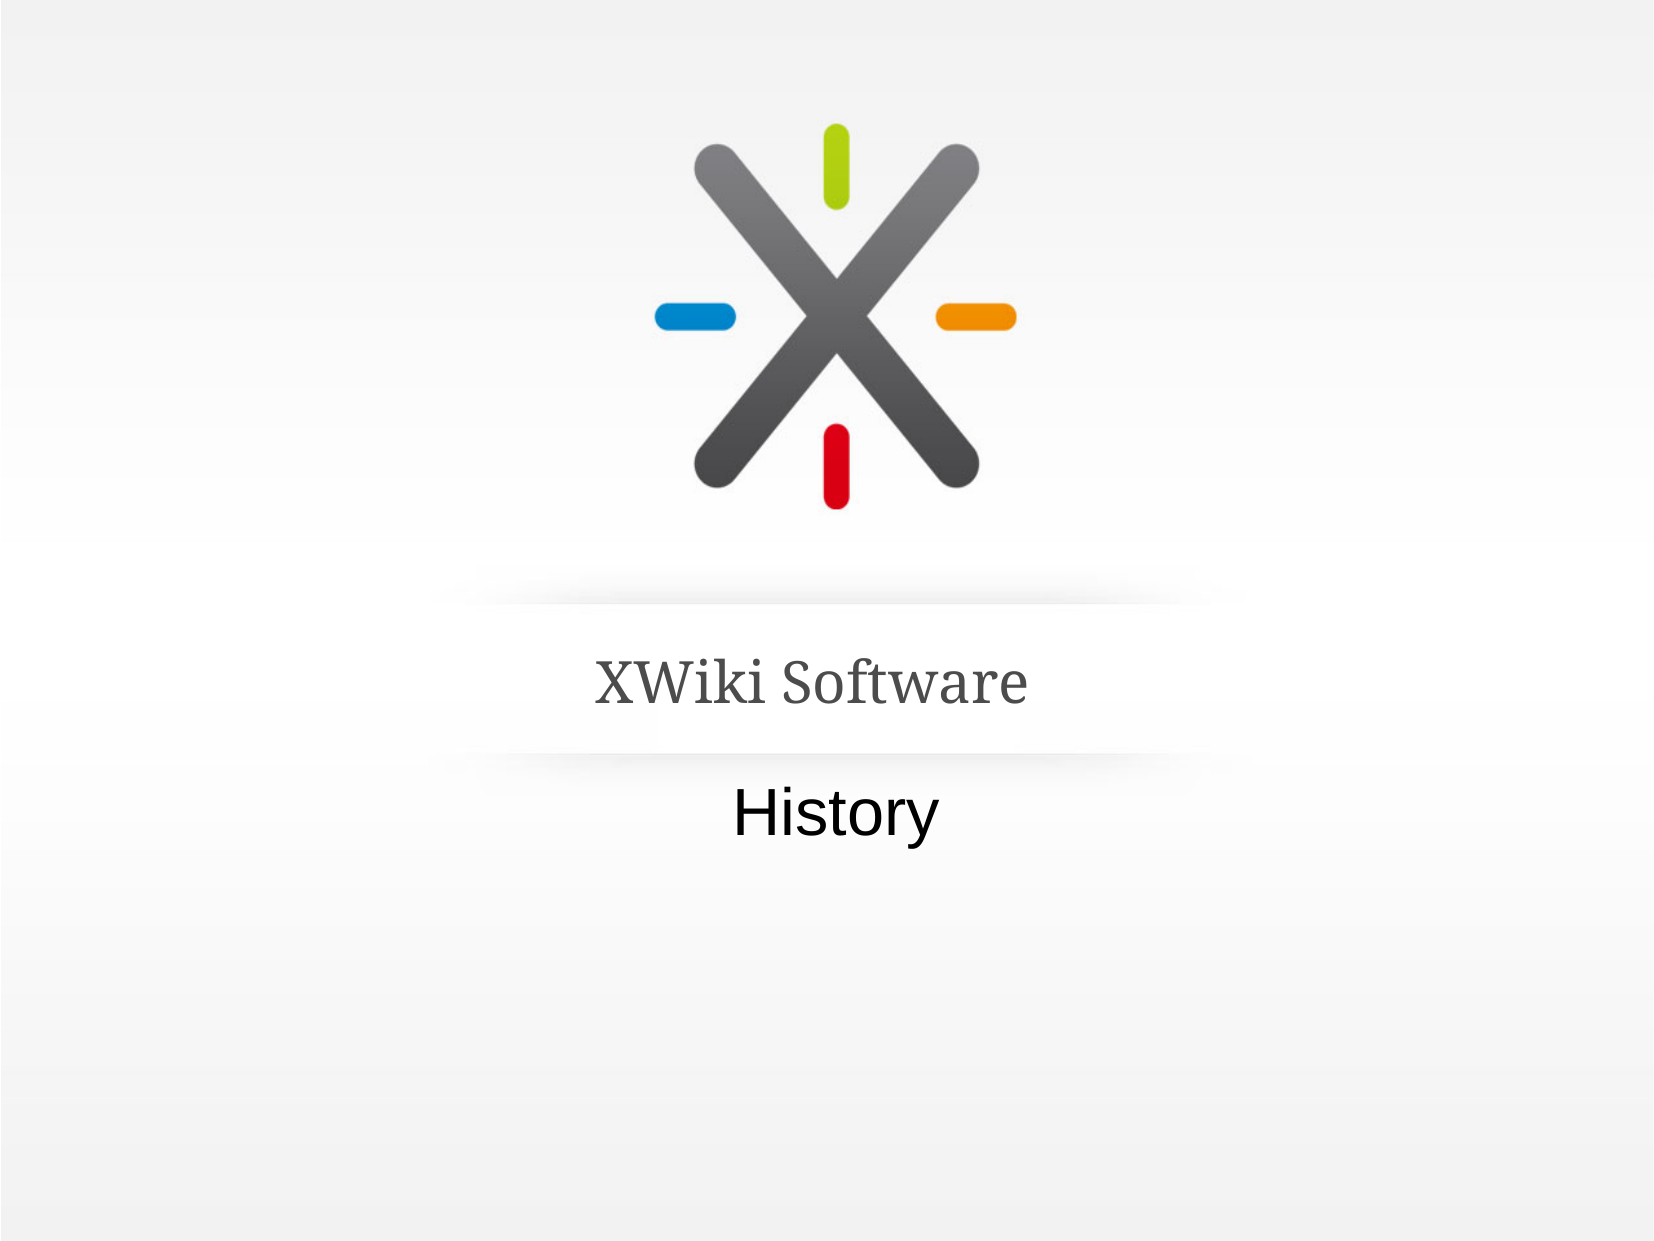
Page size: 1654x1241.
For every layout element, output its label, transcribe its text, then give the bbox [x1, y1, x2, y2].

picture [1, 0, 1654, 1241]
subtitle History [393, 752, 1279, 873]
title XWiki Software [453, 604, 1172, 752]
